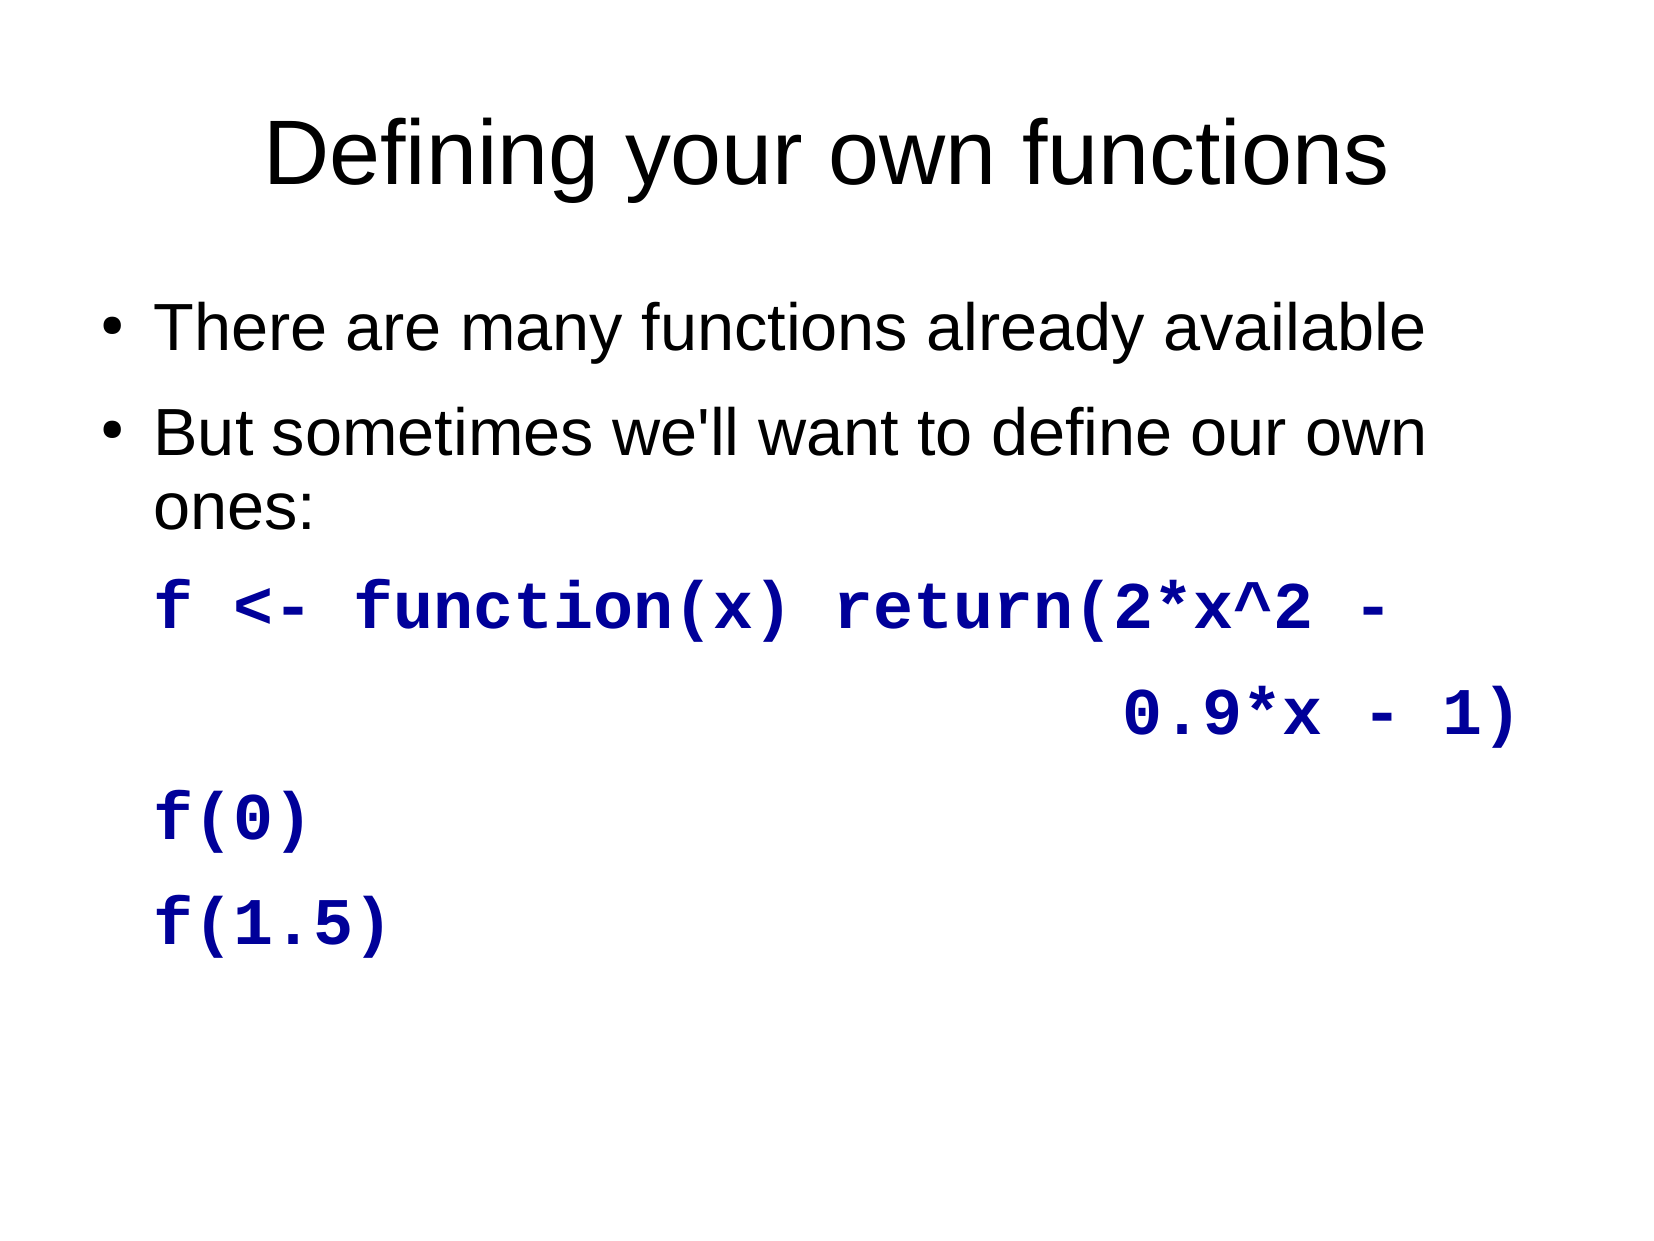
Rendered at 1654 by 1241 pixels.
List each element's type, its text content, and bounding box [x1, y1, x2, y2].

list There are many functions already available But sometimes we'll want to define our own ones: f <- function(x) return(2*x^2 - 0.9*x - 1) f(0) f(1.5) [82, 290, 1571, 1010]
title Defining your own functions [82, 49, 1571, 257]
